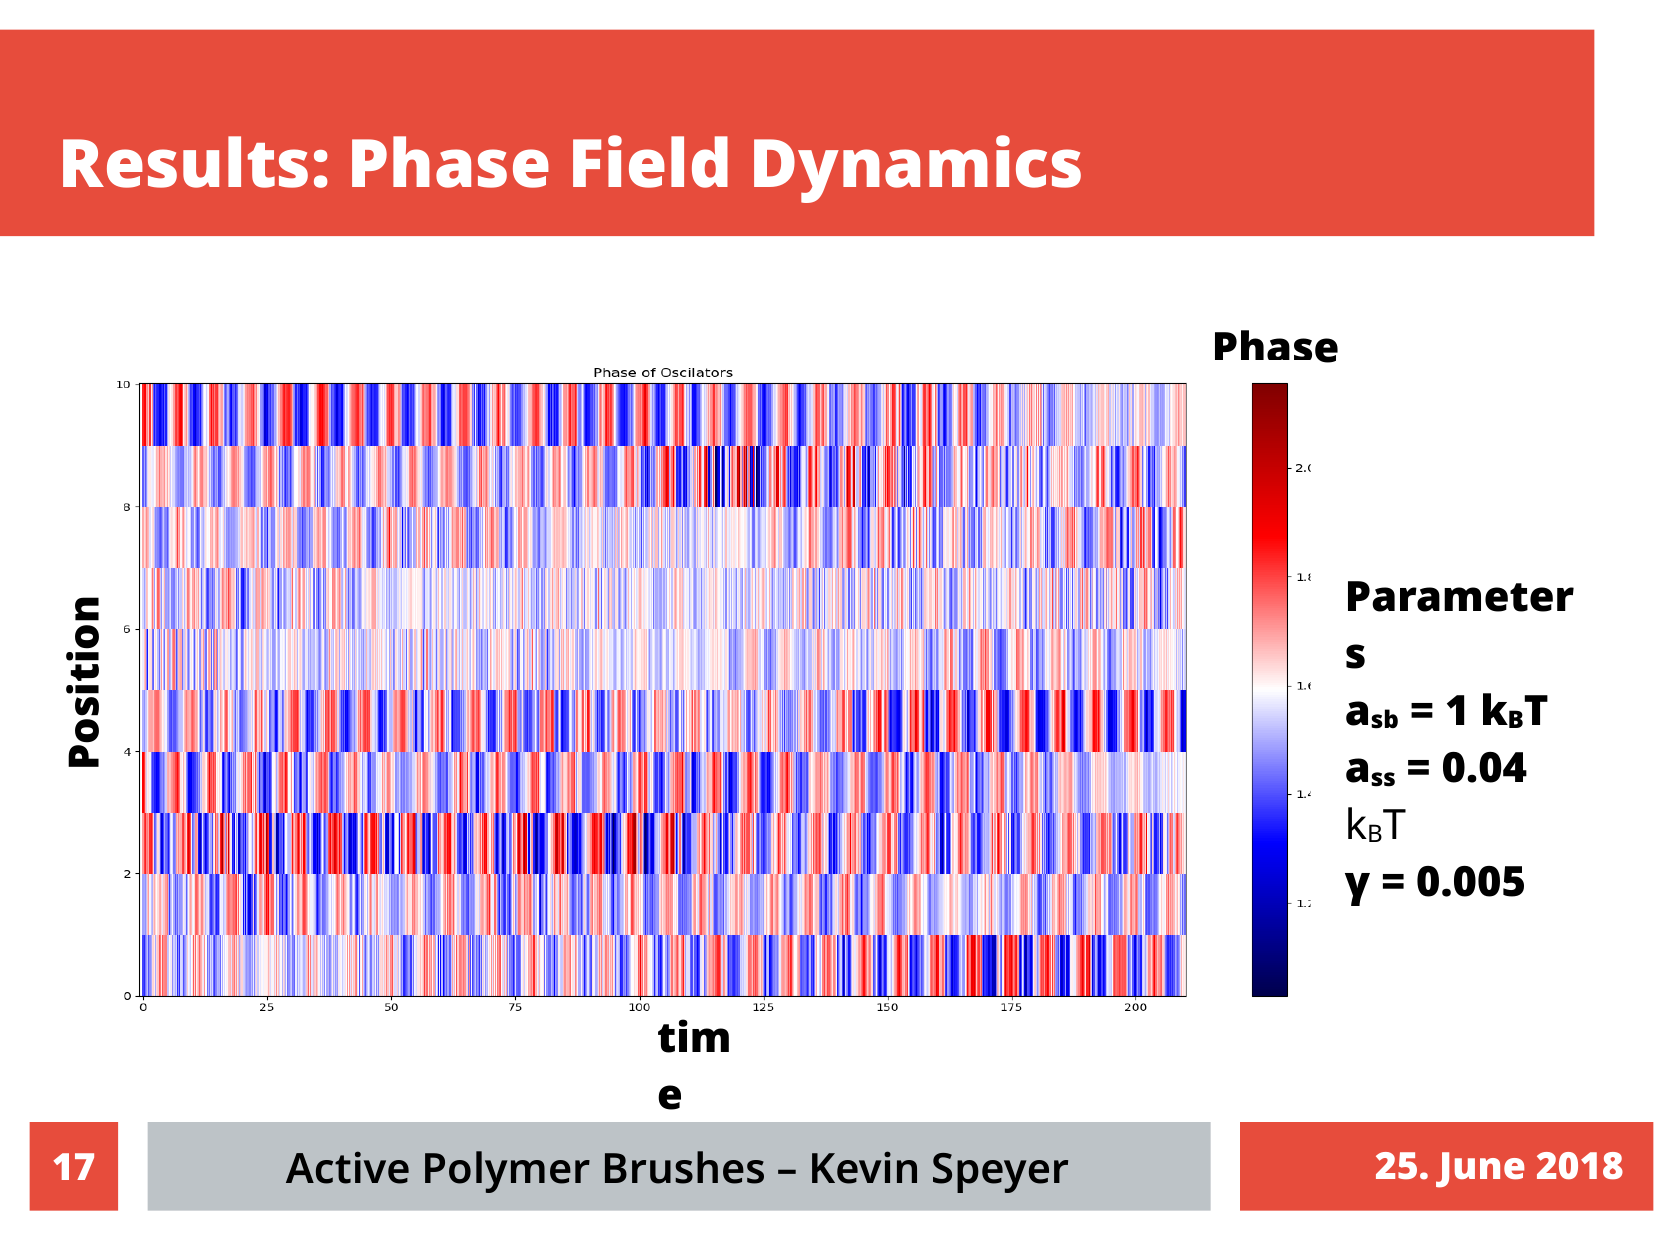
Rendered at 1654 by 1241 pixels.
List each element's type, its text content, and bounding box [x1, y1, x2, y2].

text_box Active Polymer Brushes – Kevin Speyer [149, 1138, 1206, 1198]
picture [115, 360, 1311, 1017]
text_box time [657, 1017, 751, 1062]
text_box Position [54, 548, 108, 771]
text_box Phase [1211, 318, 1355, 372]
text_box Parameters asb = 1 kBT ass = 0.04 kBT γ = 0.005 [1344, 509, 1587, 854]
title Results: Phase Field Dynamics [59, 59, 1595, 207]
